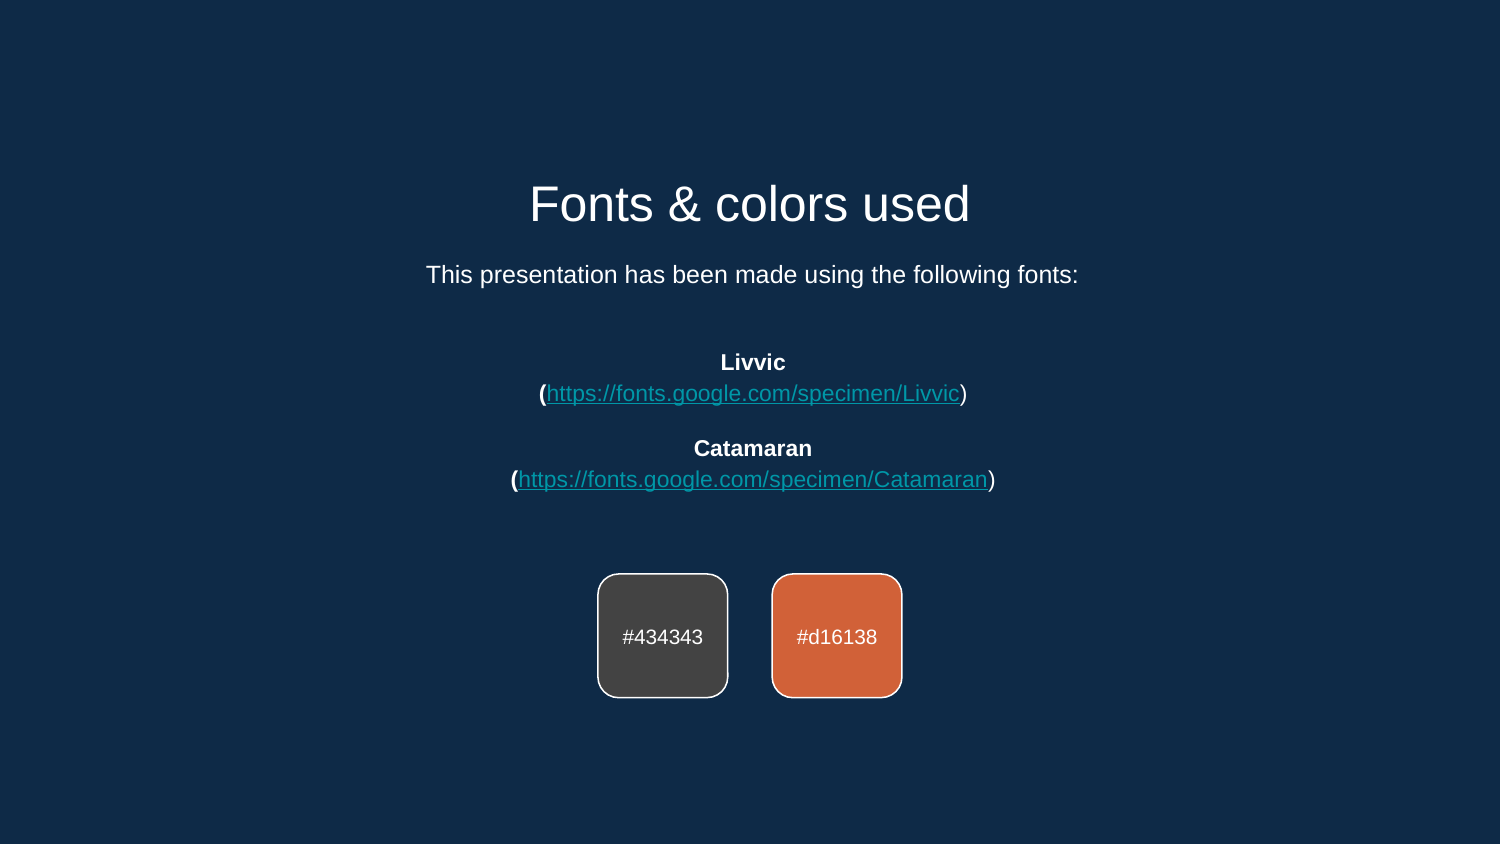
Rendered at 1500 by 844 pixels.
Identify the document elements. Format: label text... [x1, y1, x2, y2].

list This presentation has been made using the following fonts: [175, 239, 1332, 312]
text_box [597, 573, 728, 599]
text_box [772, 573, 902, 599]
text_box #434343 [597, 599, 728, 672]
text_box [597, 672, 728, 698]
text_box [772, 672, 902, 698]
title Fonts & colors used [171, 156, 1328, 236]
list Livvic (https://fonts.google.com/specimen/Livvic) Catamaran (https://fonts.google.com/specimen/Catamaran) [175, 314, 1332, 521]
text_box #d16138 [772, 599, 902, 672]
